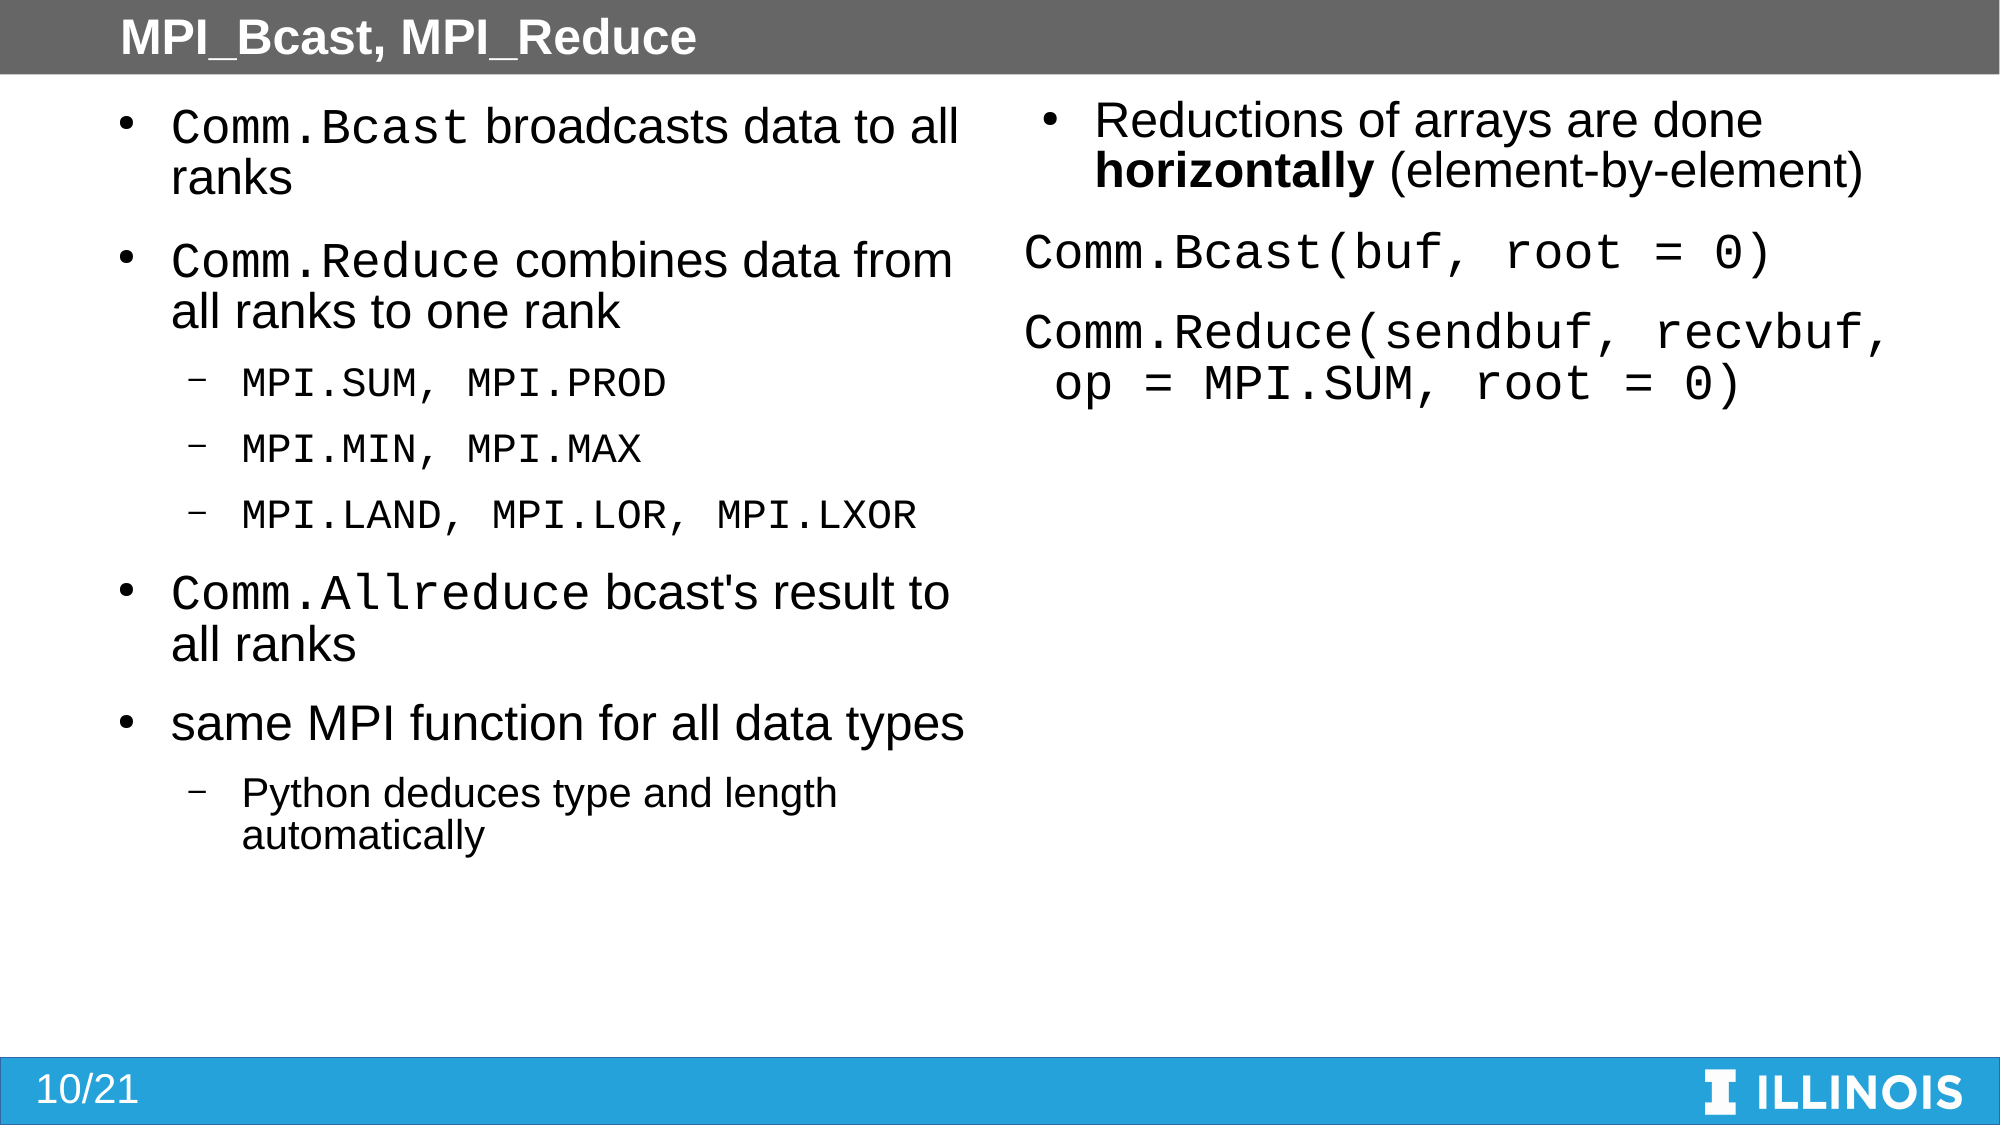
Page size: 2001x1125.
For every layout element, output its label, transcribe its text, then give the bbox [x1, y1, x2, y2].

list Reductions of arrays are done horizontally (element-by-element) Comm.Bcast(buf, root = 0) Comm.Reduce(sendbuf, recvbuf, op = MPI.SUM, root = 0) [1023, 97, 1950, 1058]
picture [1705, 1069, 1962, 1115]
list Comm.Bcast broadcasts data to all ranks Comm.Reduce combines data from all ranks to one rank MPI.SUM, MPI.PROD MPI.MIN, MPI.MAX MPI.LAND, MPI.LOR, MPI.LXOR Comm.Allreduce bcast's result to all ranks same MPI function for all data types Python deduces type and length automatically [99, 100, 979, 1022]
title MPI_Bcast, MPI_Reduce [0, 0, 2000, 75]
